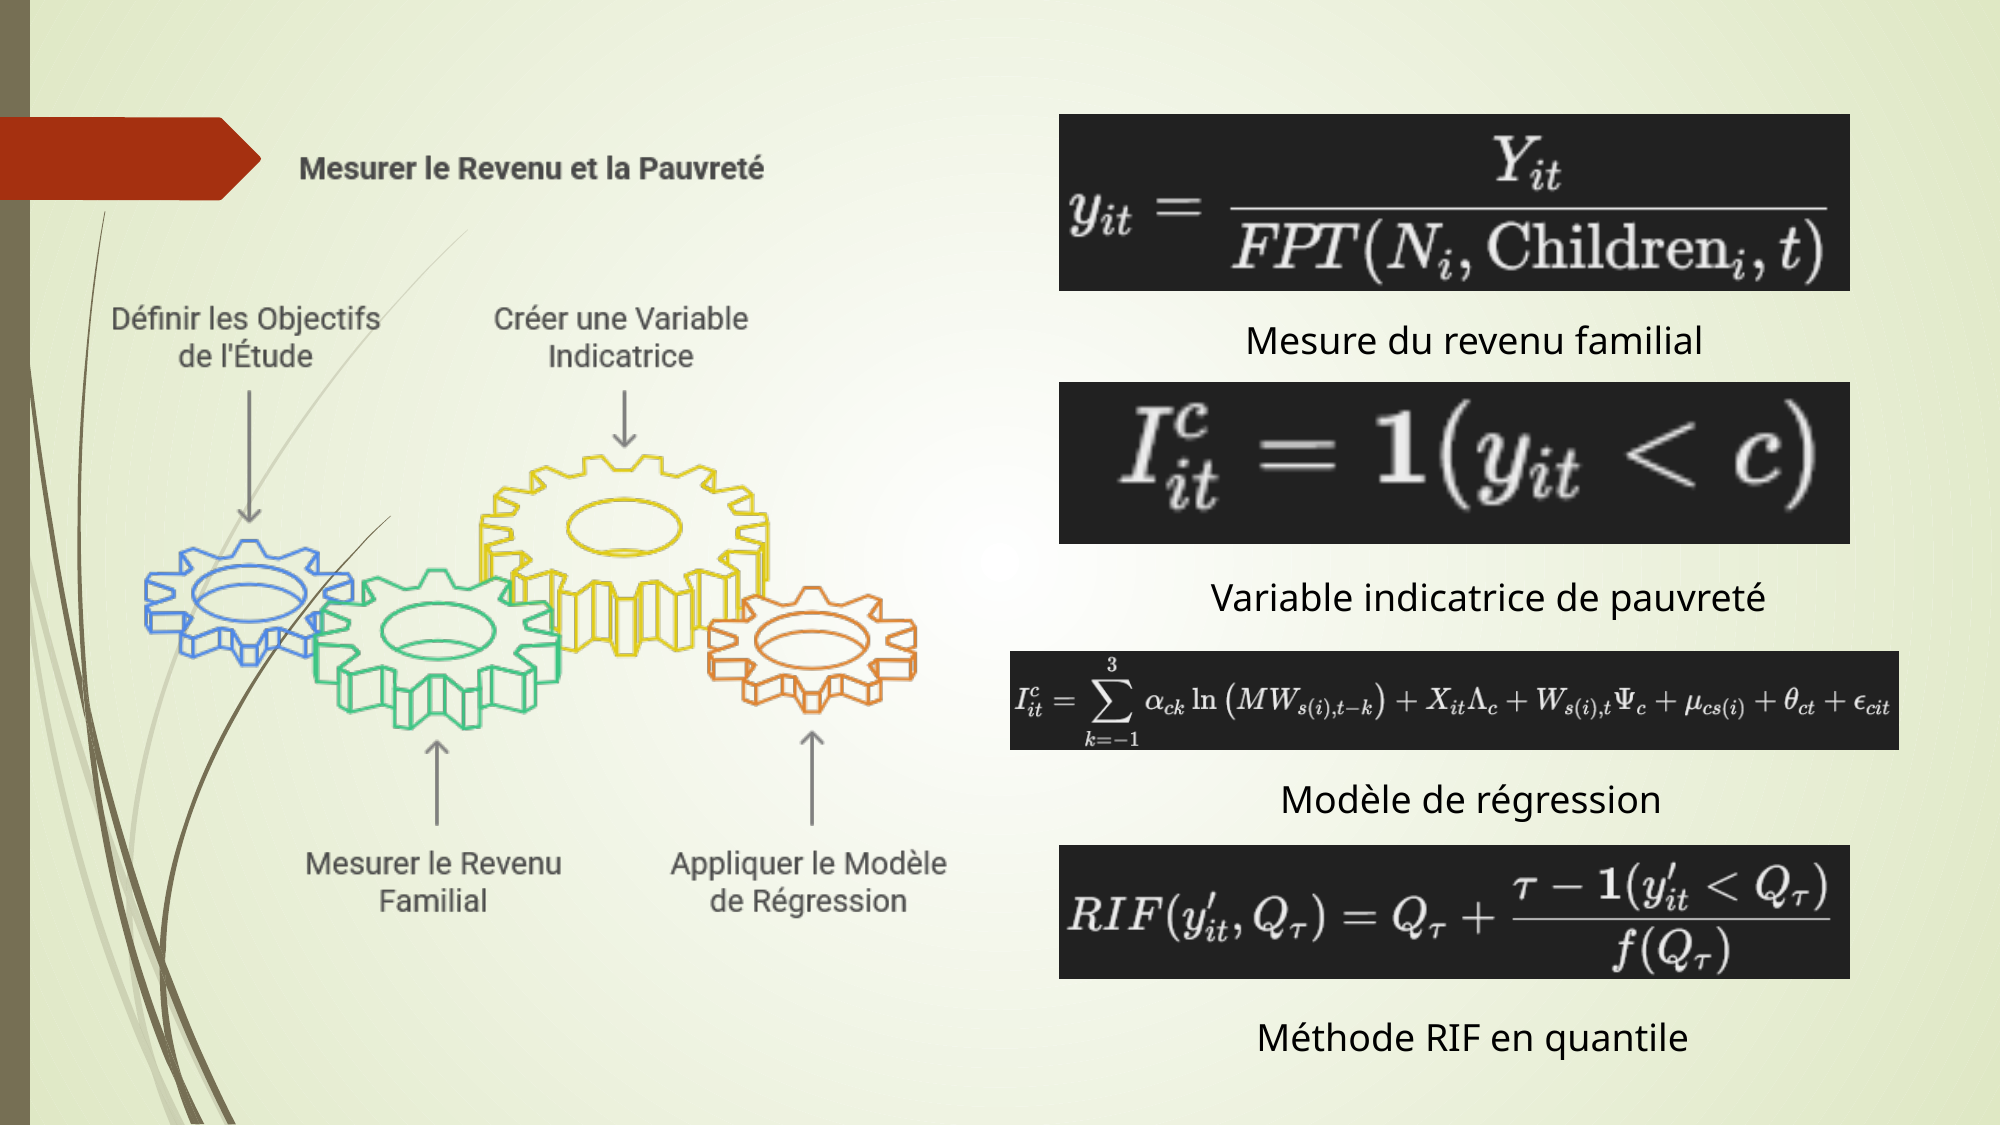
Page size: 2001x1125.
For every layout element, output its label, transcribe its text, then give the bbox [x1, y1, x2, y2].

picture [62, 73, 1000, 995]
picture [1010, 651, 1899, 750]
text_box Méthode RIF en quantile [1241, 1006, 1668, 1068]
text_box Modèle de régression [1265, 768, 1644, 830]
picture [1059, 382, 1850, 544]
picture [1059, 845, 1850, 979]
text_box Variable indicatrice de pauvreté [1195, 566, 1742, 628]
text_box Mesure du revenu familial [1230, 309, 1679, 371]
picture [1059, 114, 1850, 291]
